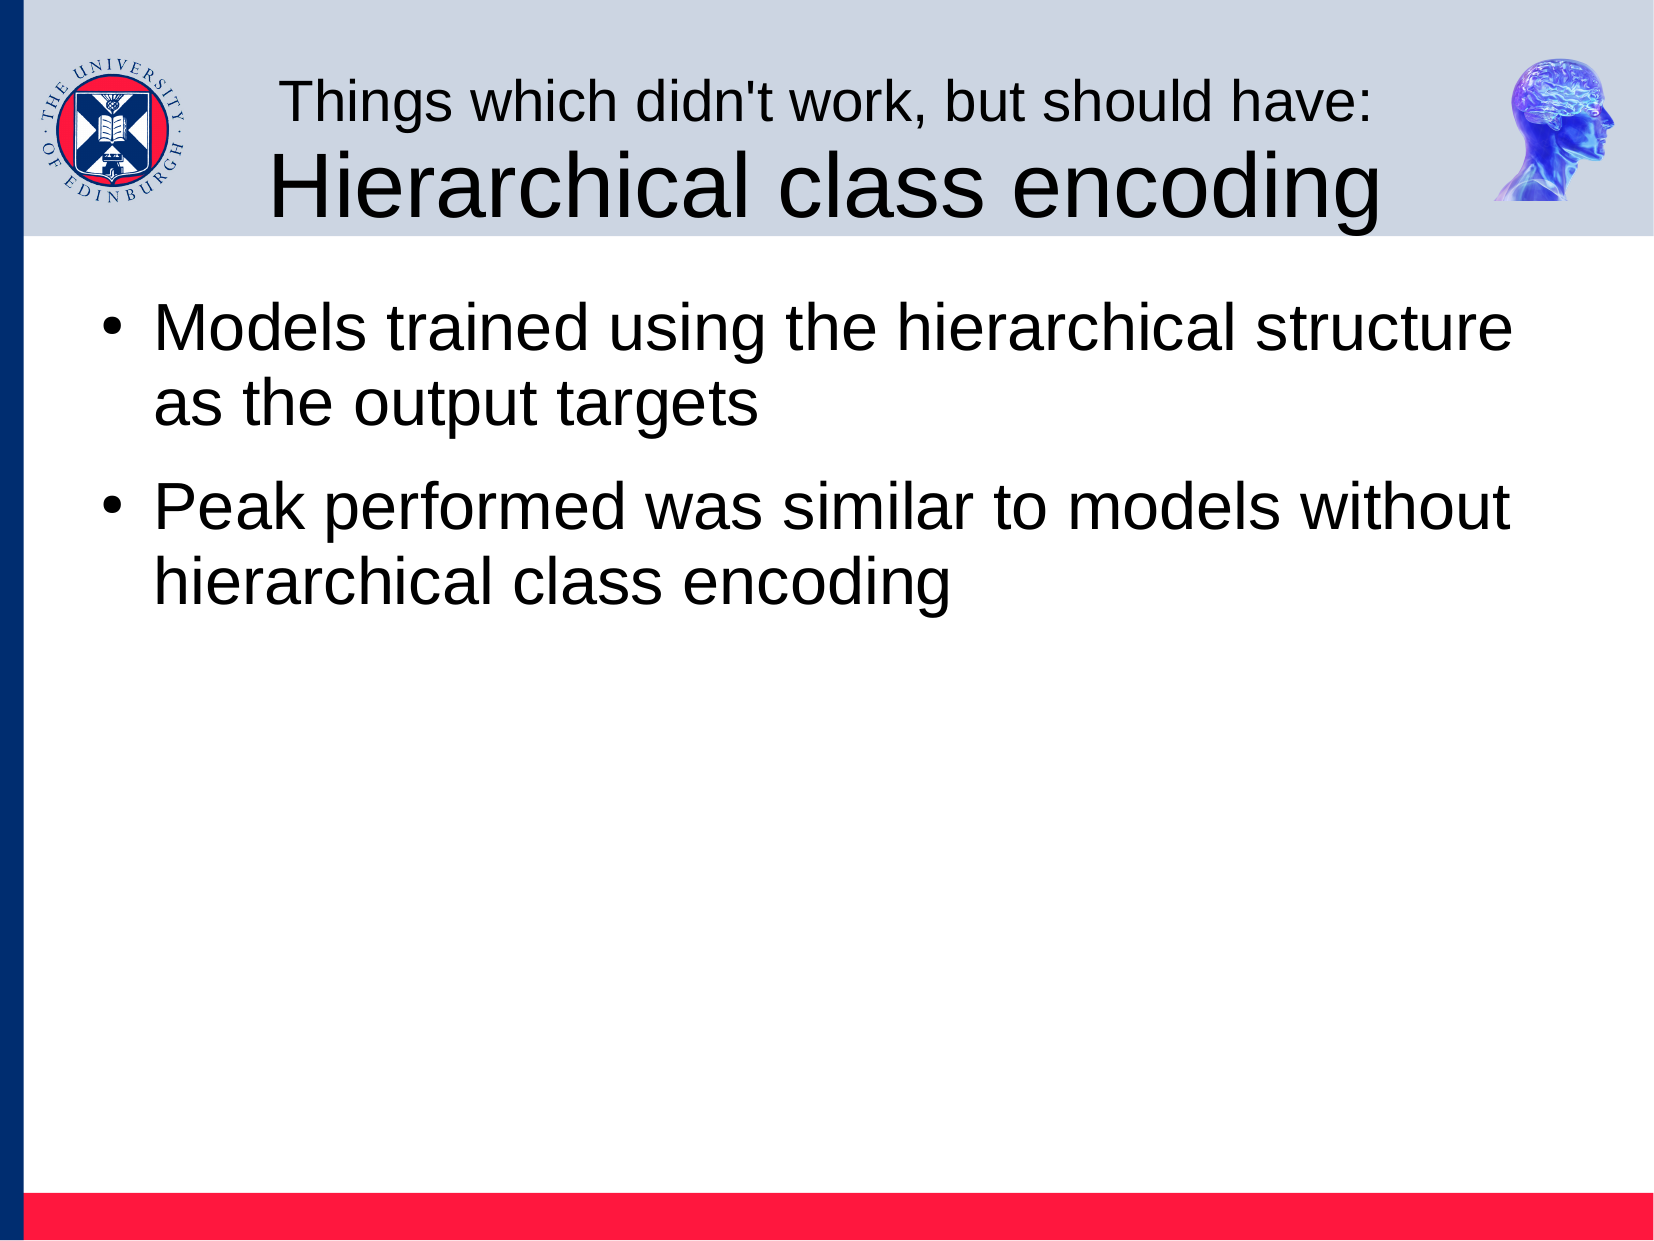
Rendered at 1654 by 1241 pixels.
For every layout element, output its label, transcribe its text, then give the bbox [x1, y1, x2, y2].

picture [1571, 58, 1615, 201]
title Things which didn't work, but should have: Hierarchical class encoding [82, 49, 1571, 257]
list Models trained using the hierarchical structure as the output targets Peak performed was similar to models without hierarchical class encoding [82, 290, 1571, 1010]
picture [38, 56, 82, 205]
